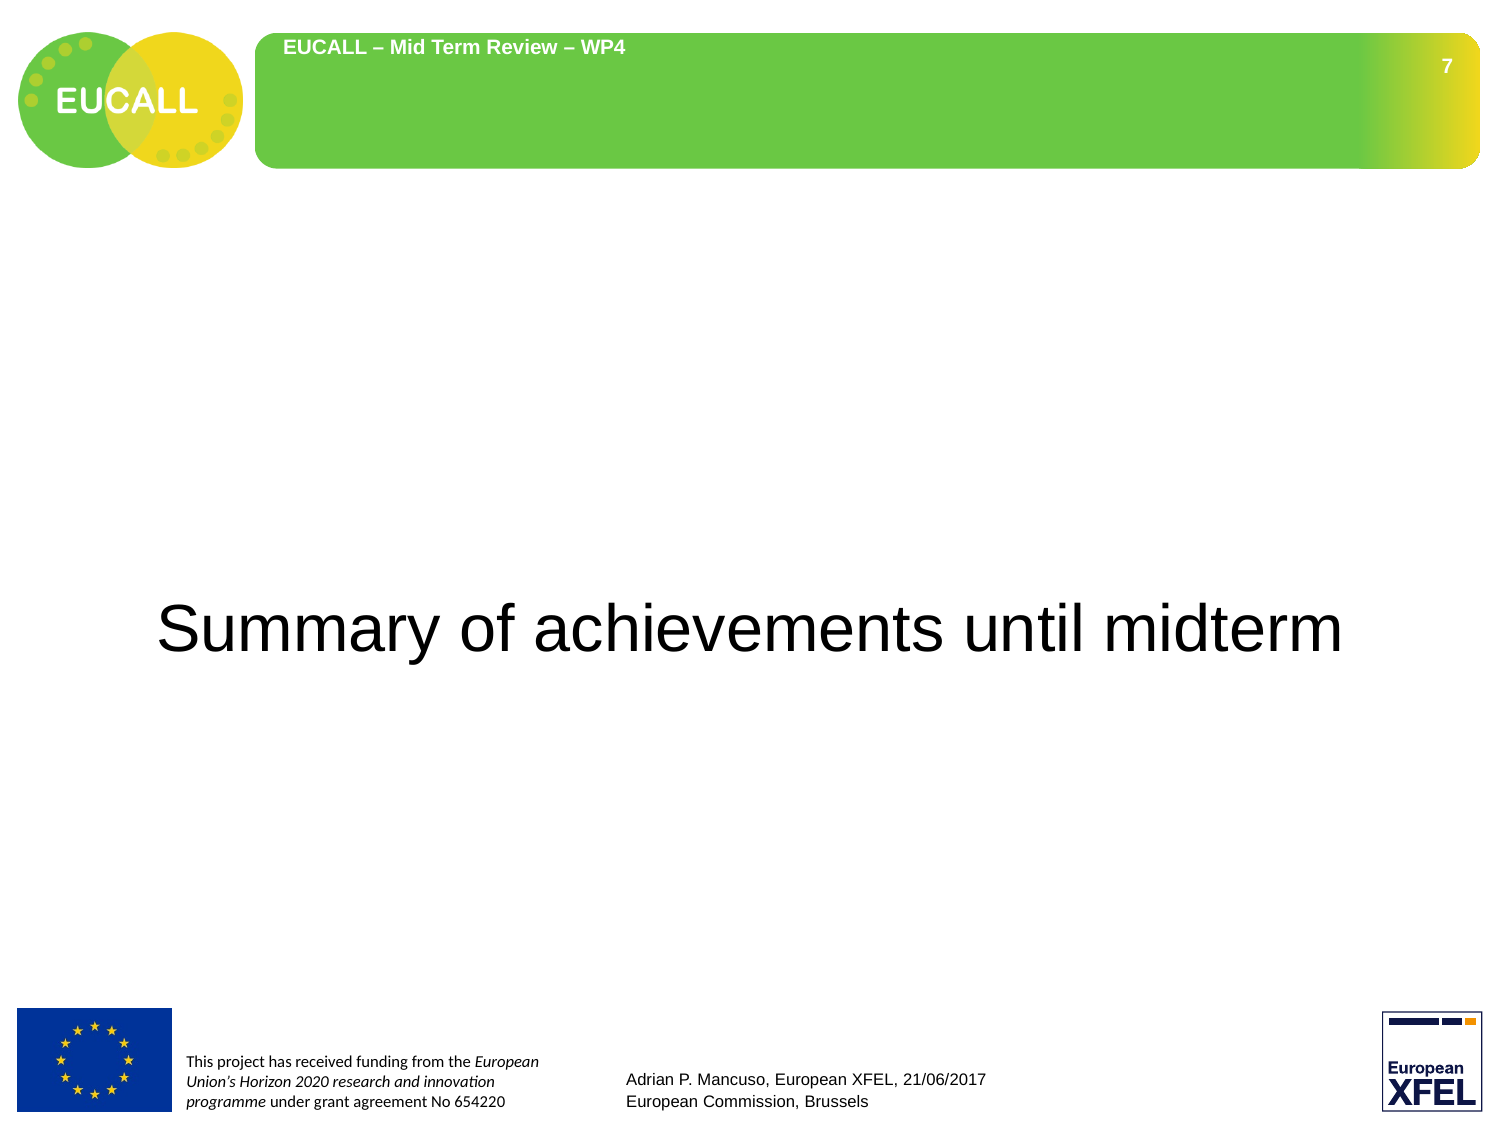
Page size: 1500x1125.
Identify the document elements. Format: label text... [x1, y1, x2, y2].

subtitle Summary of achievements until midterm [142, 401, 1359, 856]
picture [17, 1008, 172, 1112]
picture [18, 32, 243, 168]
